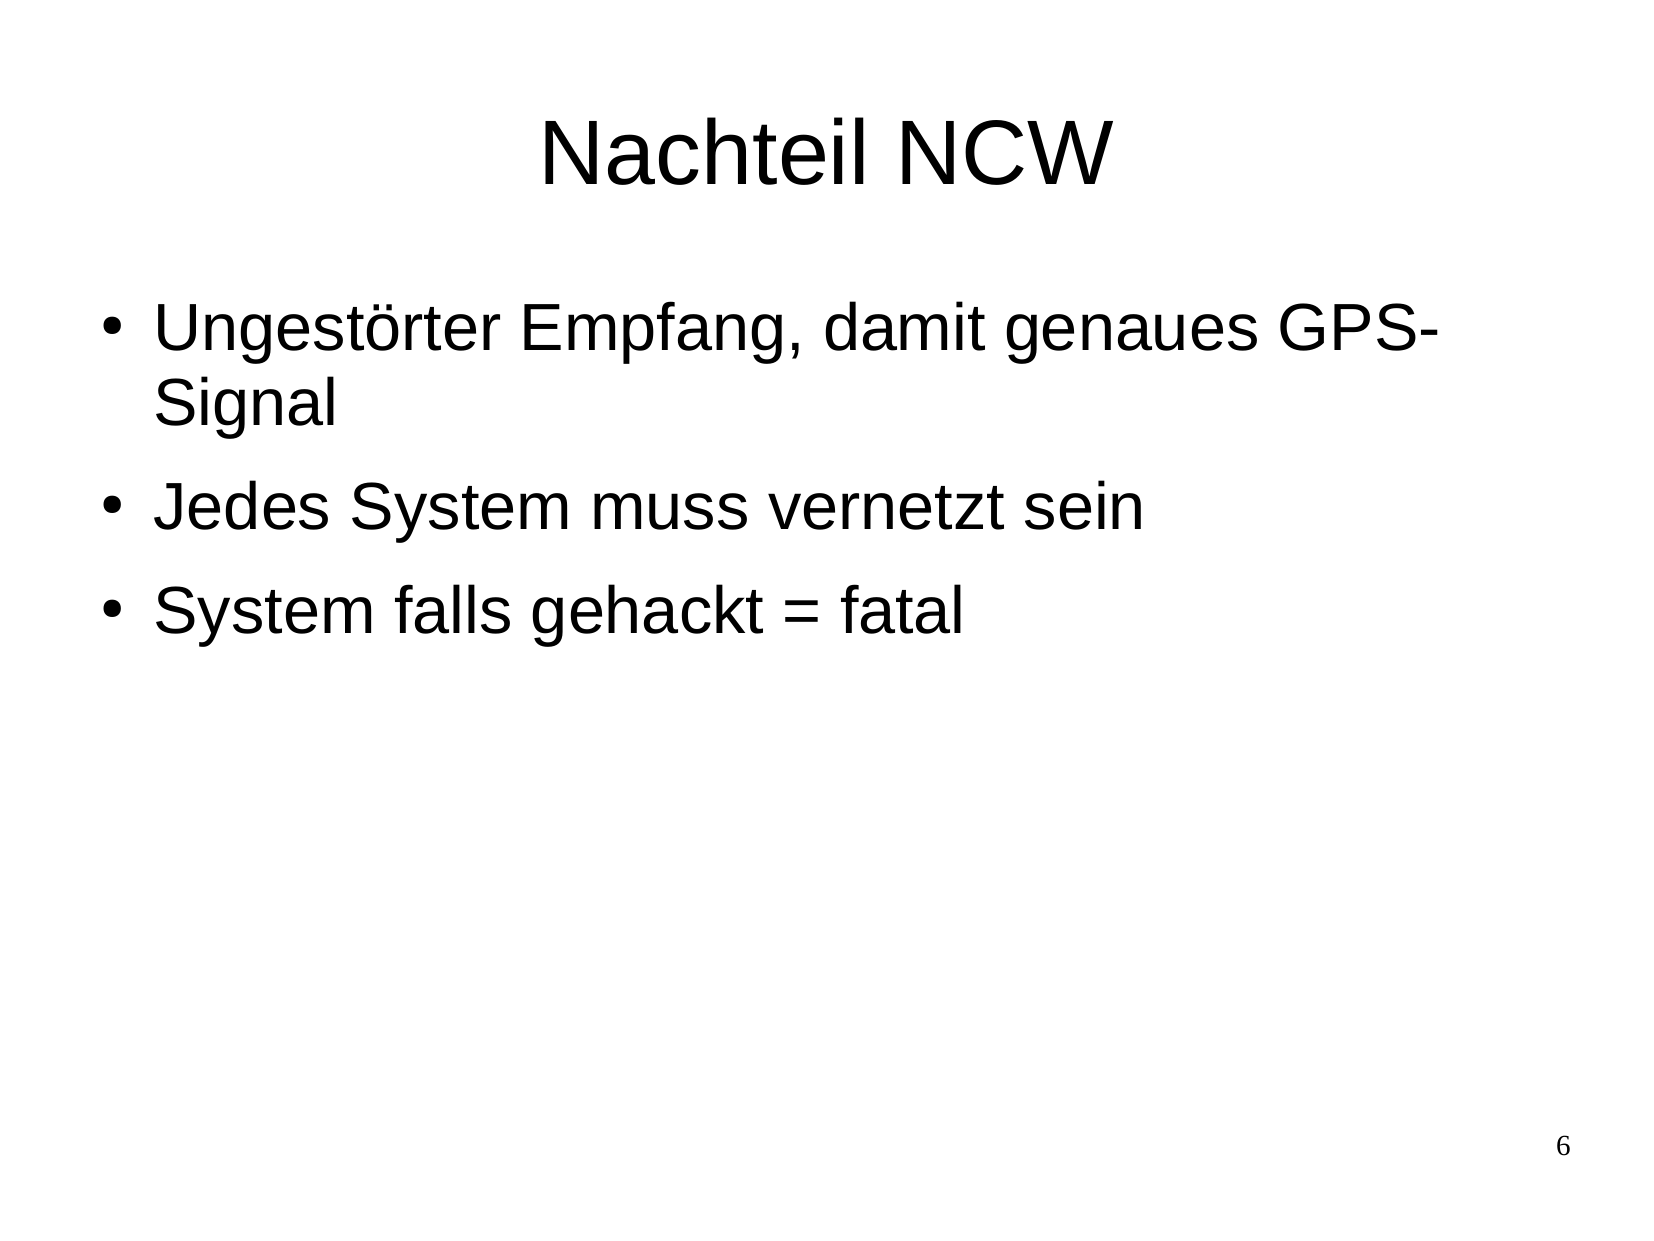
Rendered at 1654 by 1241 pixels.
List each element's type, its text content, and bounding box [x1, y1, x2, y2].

title Nachteil NCW [82, 49, 1571, 257]
list Ungestörter Empfang, damit genaues GPS-Signal Jedes System muss vernetzt sein System falls gehackt = fatal [82, 290, 1571, 1109]
